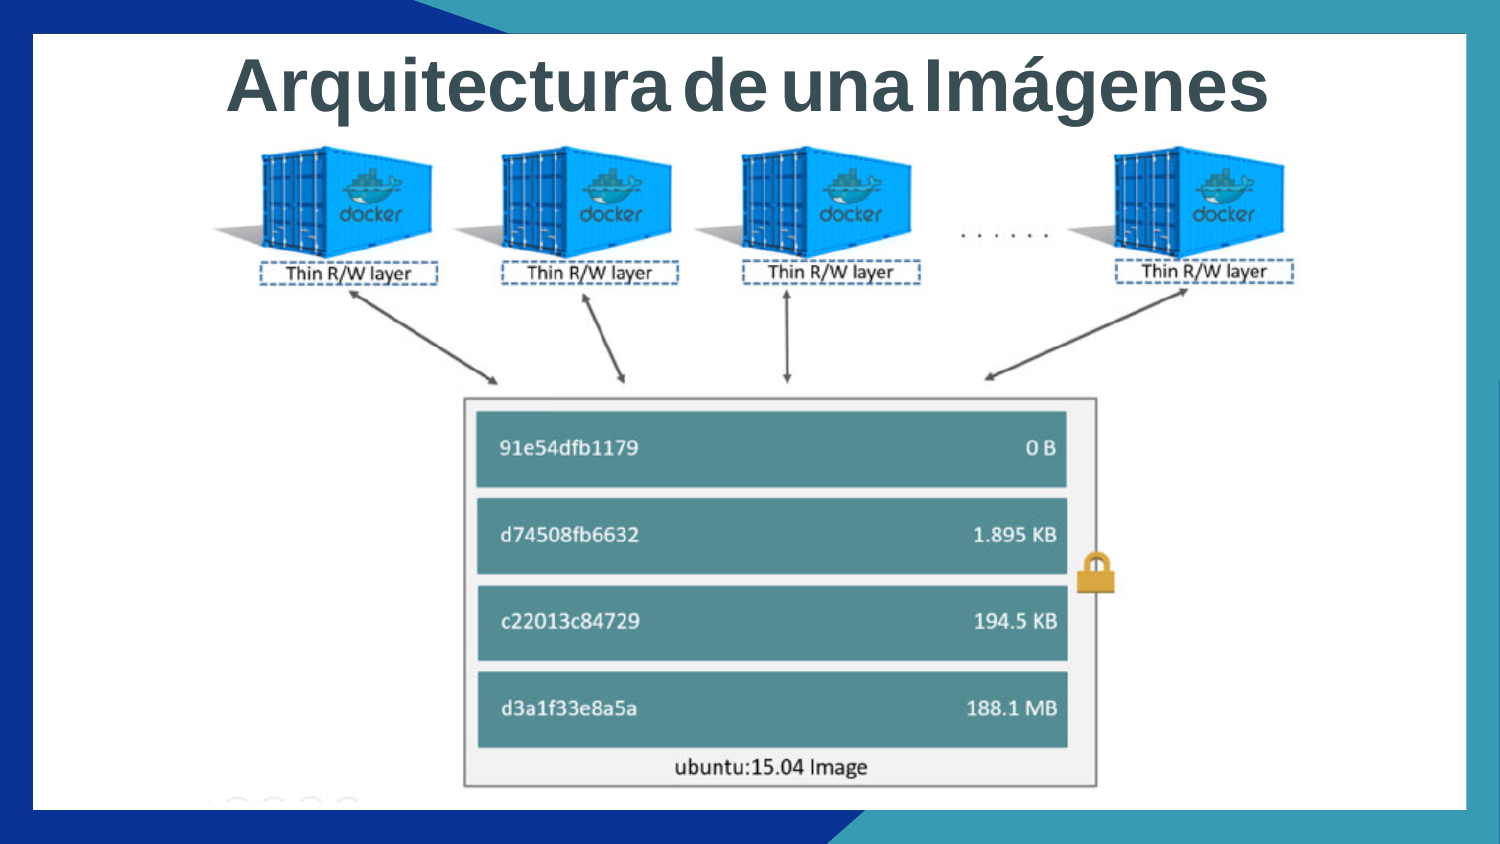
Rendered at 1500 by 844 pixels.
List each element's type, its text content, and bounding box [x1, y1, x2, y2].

picture [206, 130, 1300, 804]
text_box Arquitectura de una Imágenes [29, 36, 1477, 220]
